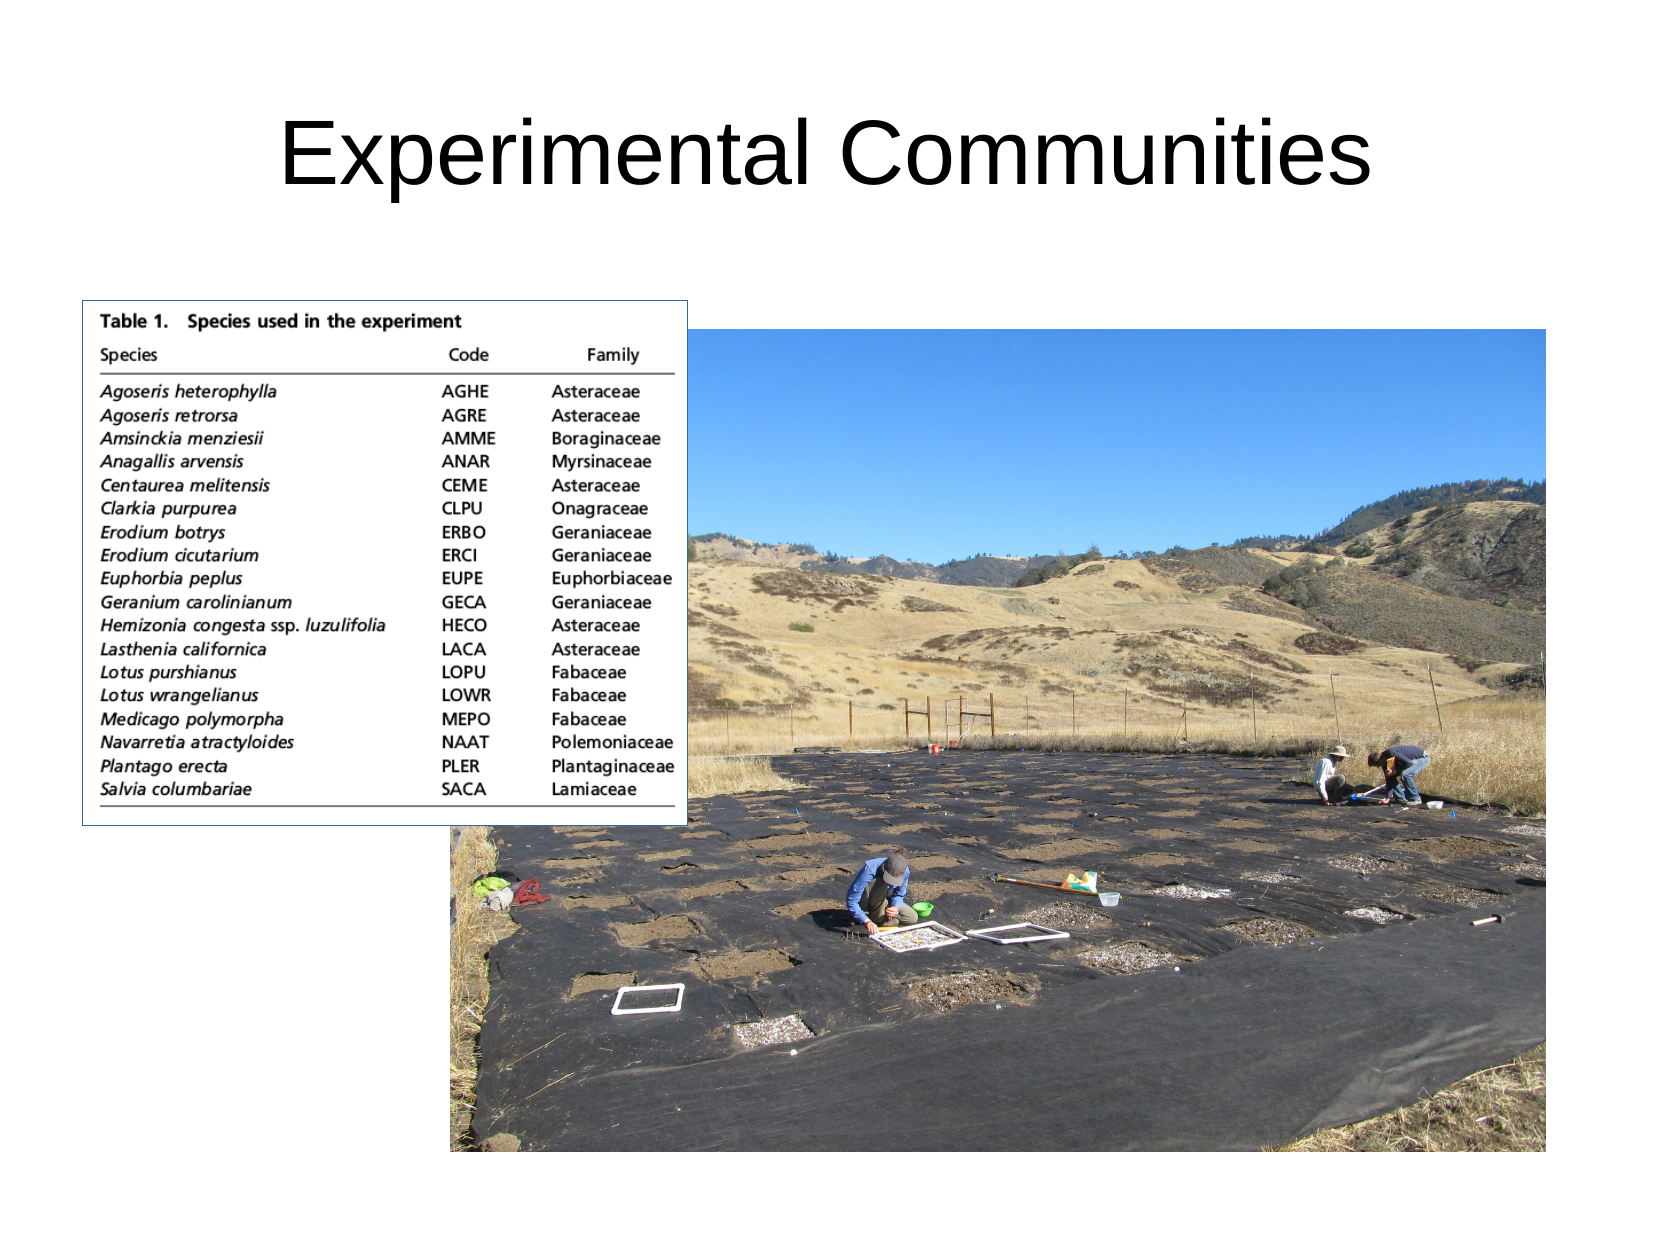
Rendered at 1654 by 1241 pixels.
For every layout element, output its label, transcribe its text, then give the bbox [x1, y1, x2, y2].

title Experimental Communities [82, 49, 1571, 257]
picture [82, 299, 1546, 1152]
